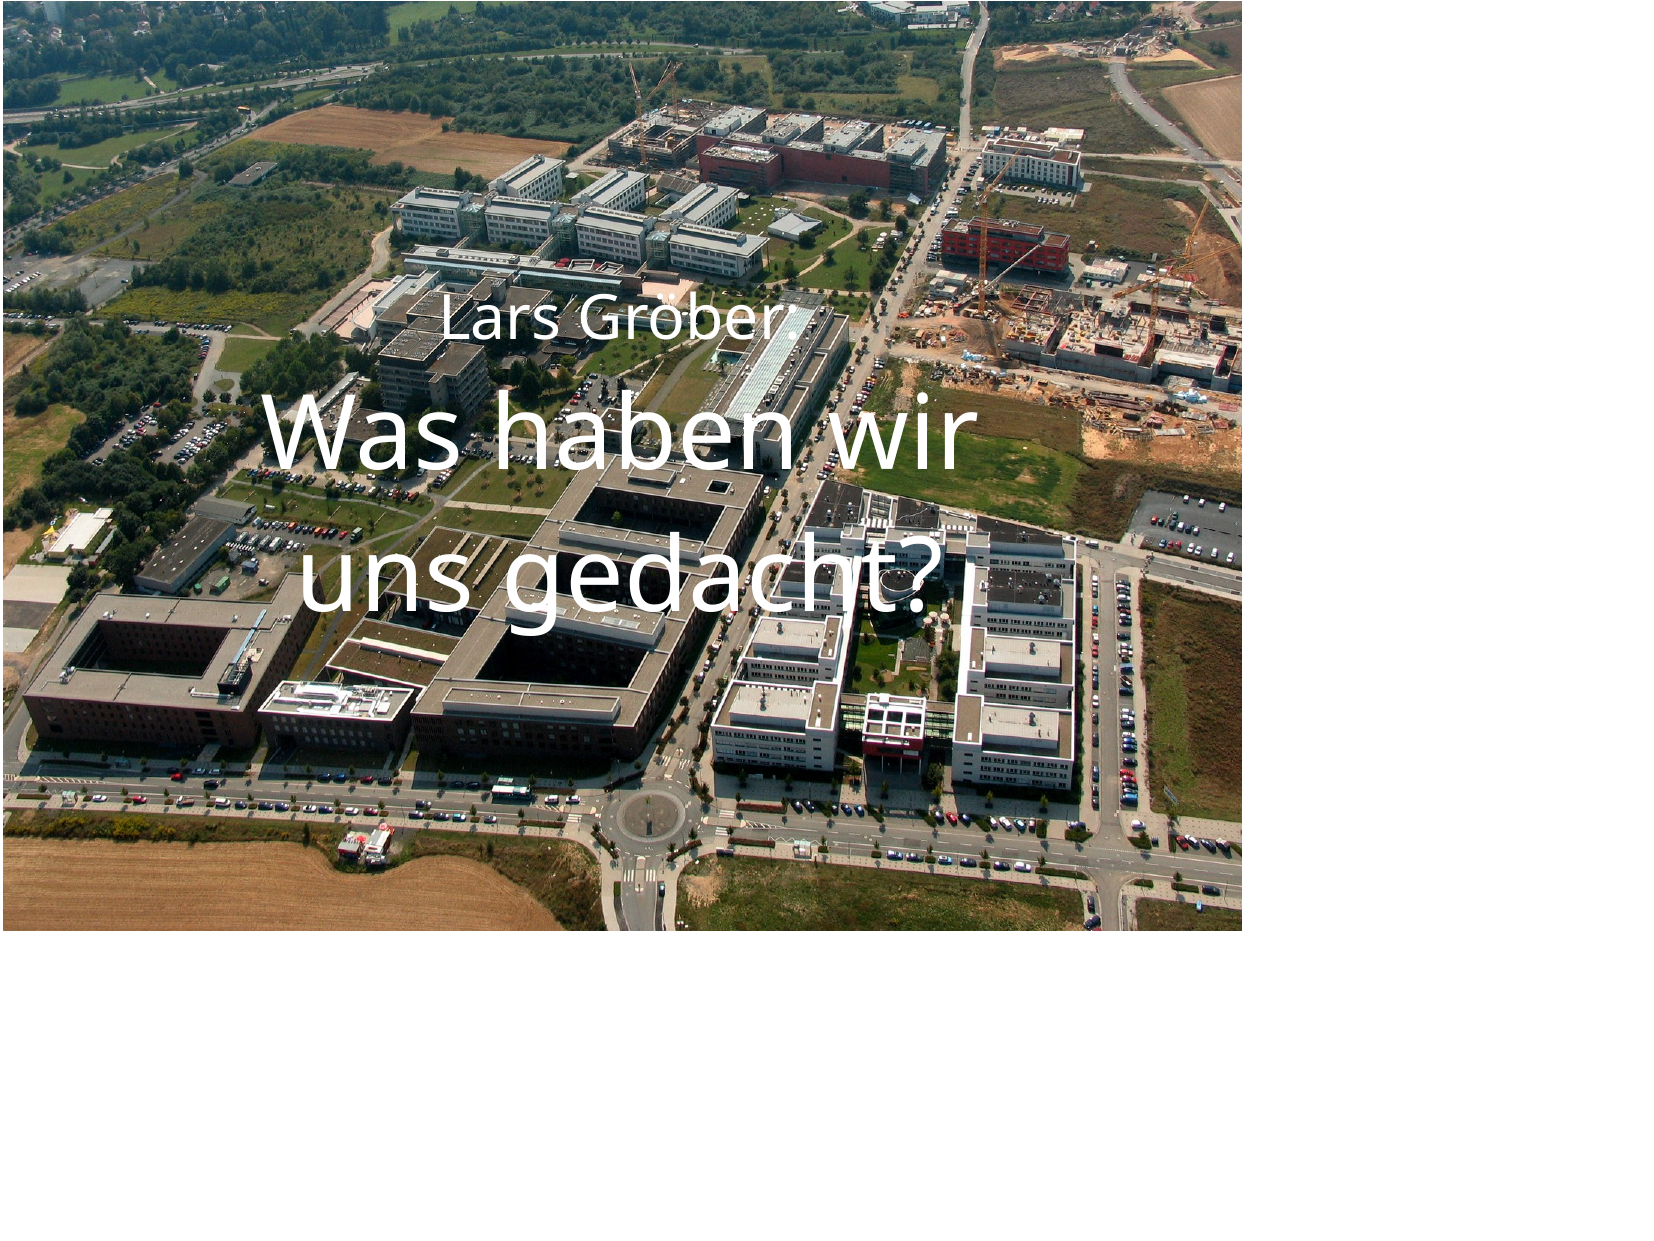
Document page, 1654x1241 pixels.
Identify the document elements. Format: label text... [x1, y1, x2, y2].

text_box Lars Gröber: Was haben wir uns gedacht? [102, 265, 1138, 742]
picture [3, 1, 1242, 931]
